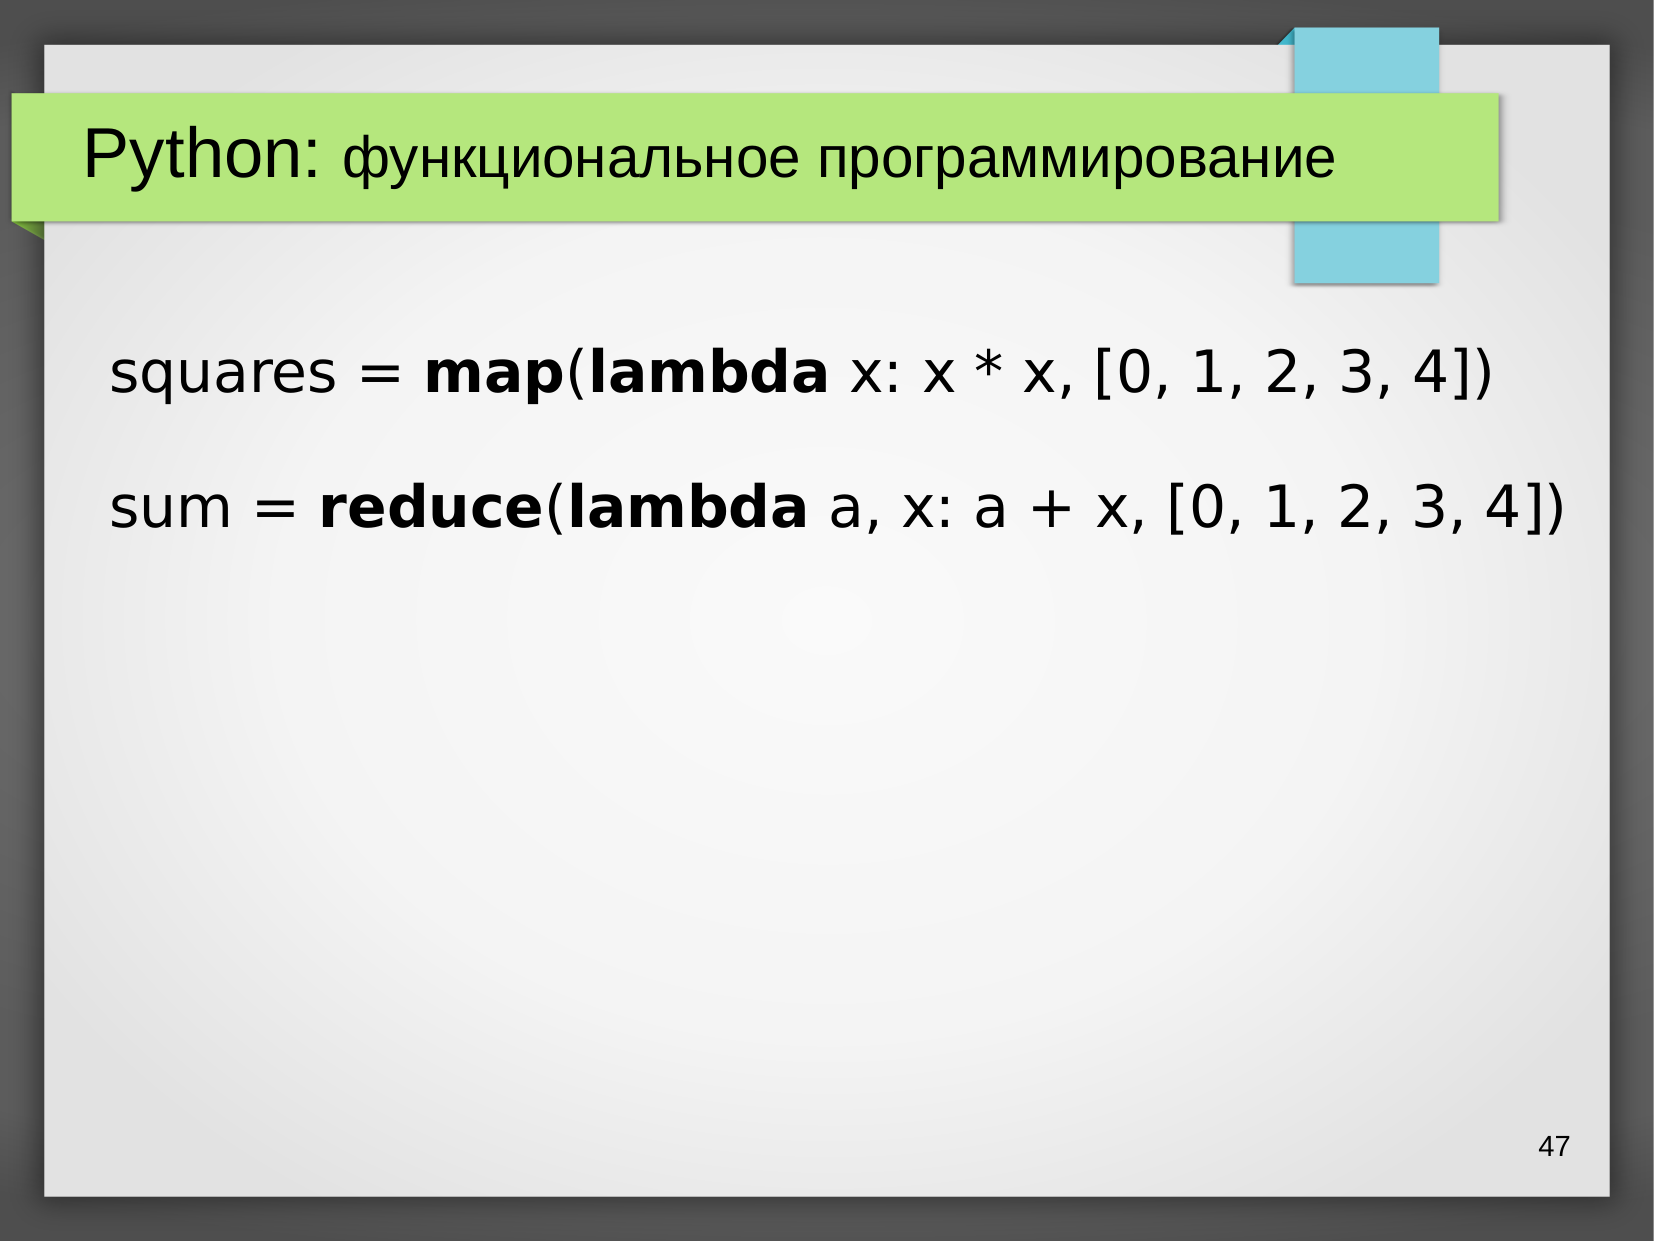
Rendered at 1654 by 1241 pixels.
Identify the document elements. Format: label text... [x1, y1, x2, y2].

text_box squares = map(lambda x: x * x, [0, 1, 2, 3, 4]) sum = reduce(lambda a, x: a + x, [0, 1, 2, 3, 4]) [94, 330, 1595, 827]
title Python: функциональное программирование [82, 49, 1571, 257]
picture [0, 0, 1654, 1241]
